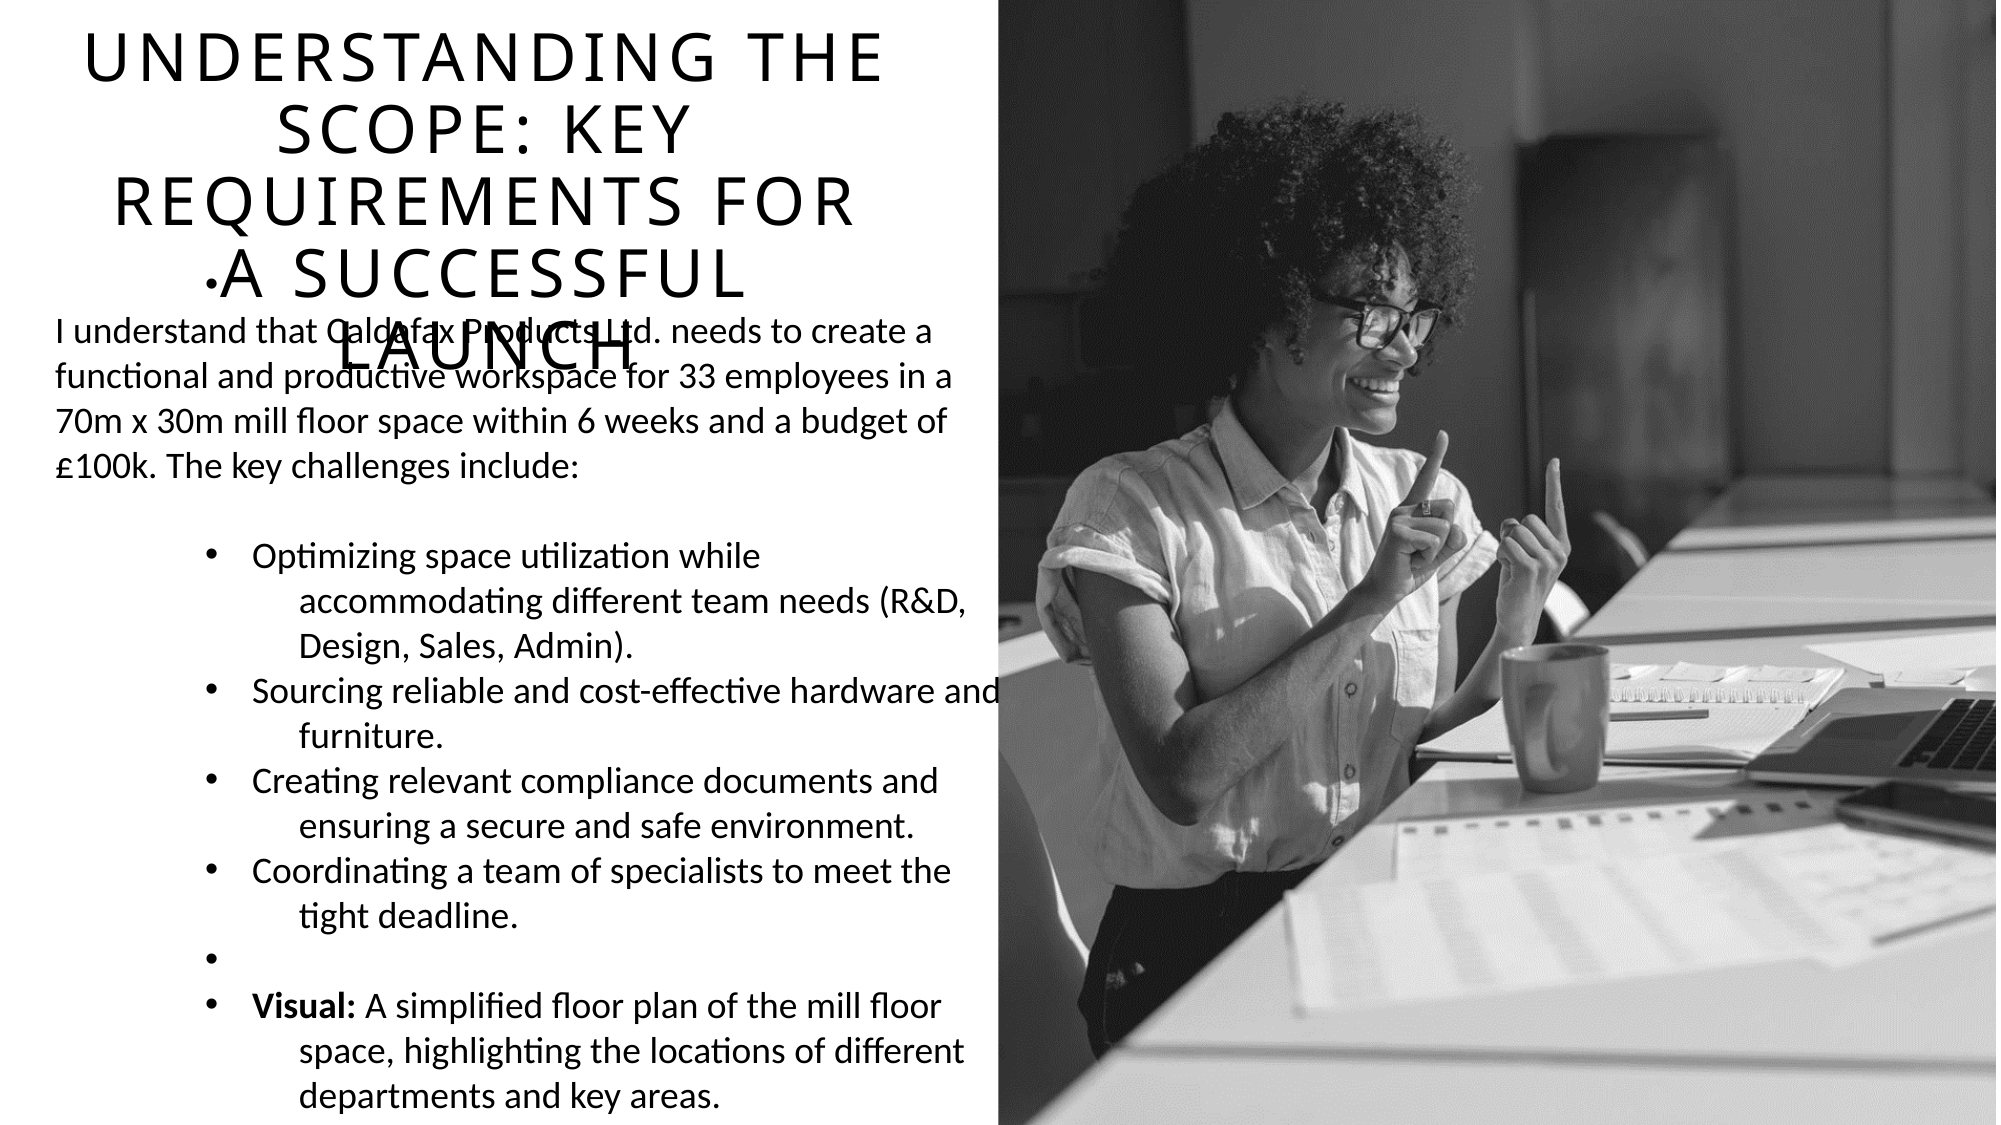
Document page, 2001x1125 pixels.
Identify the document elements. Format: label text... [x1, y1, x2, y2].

picture [998, 0, 1996, 1125]
title Understanding the Scope: Key Requirements for a Successful Launch [66, 16, 907, 253]
text_box I understand that Caldafax Products Ltd. needs to create a functional and productive workspace for 33 employees in a 70m x 30m mill floor space within 6 weeks and a budget of £100k. The key challenges include: Optimizing space utilization while accommodating different team needs (R&D, Design, Sales, Admin). Sourcing reliable and cost-effective hardware and furniture. Creating relevant compliance documents and ensuring a secure and safe environment. Coordinating a team of specialists to meet the tight deadline. Visual: A simplified floor plan of the mill floor space, highlighting the locations of different departments and key areas. [40, 253, 1023, 1125]
